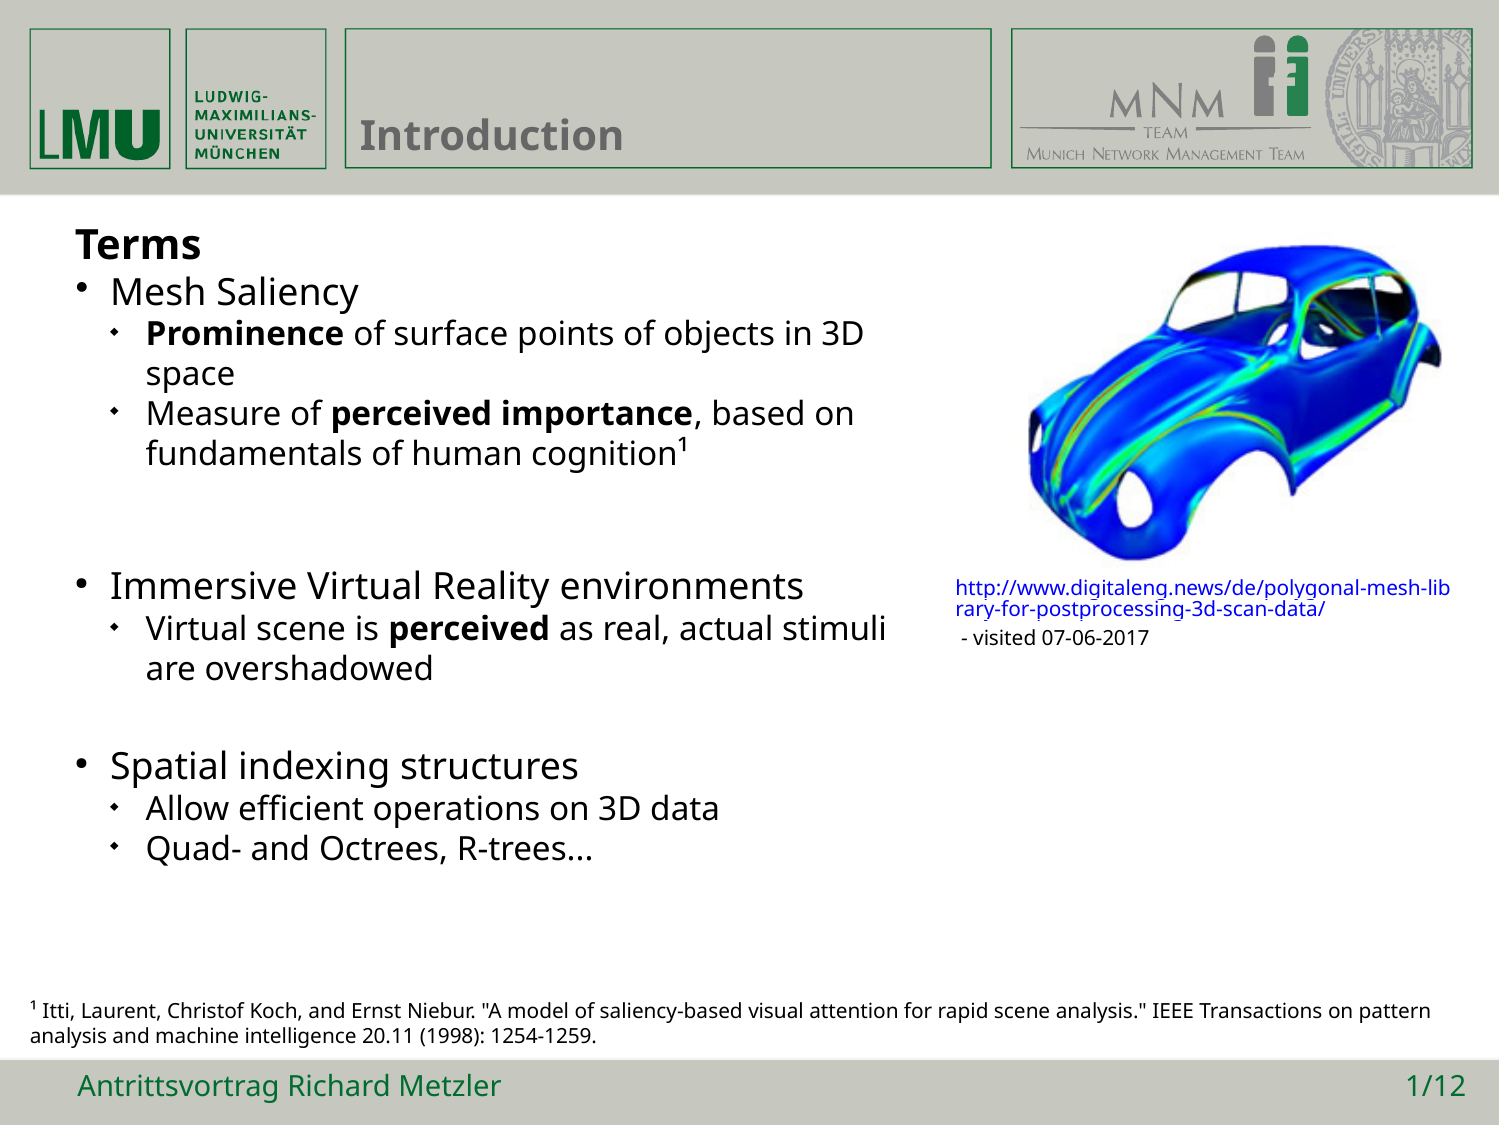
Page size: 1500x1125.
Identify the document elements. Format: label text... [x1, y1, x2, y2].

text_box Introduction [345, 101, 986, 165]
text_box Terms Mesh Saliency Prominence of surface points of objects in 3D space Measure of perceived importance, based on fundamentals of human cognition¹ [59, 210, 941, 526]
text_box http://www.digitaleng.news/de/polygonal-mesh-library-for-postprocessing-3d-scan-data/ - visited 07-06-2017 [940, 567, 1466, 667]
picture [0, 0, 1499, 196]
text_box 1/12 [1320, 1059, 1482, 1107]
text_box Antrittsvortrag Richard Metzler [62, 1060, 1245, 1107]
picture [0, 1058, 1499, 1125]
text_box Spatial indexing structures Allow efficient operations on 3D data Quad- and Octrees, R-trees... [60, 735, 1411, 976]
text_box Immersive Virtual Reality environments Virtual scene is perceived as real, actual stimuli are overshadowed [60, 554, 961, 706]
text_box ¹ Itti, Laurent, Christof Koch, and Ernst Niebur. "A model of saliency-based visual attention for rapid scene analysis." IEEE Transactions on pattern analysis and machine intelligence 20.11 (1998): 1254-1259. [14, 990, 1455, 1060]
picture [970, 231, 1486, 568]
